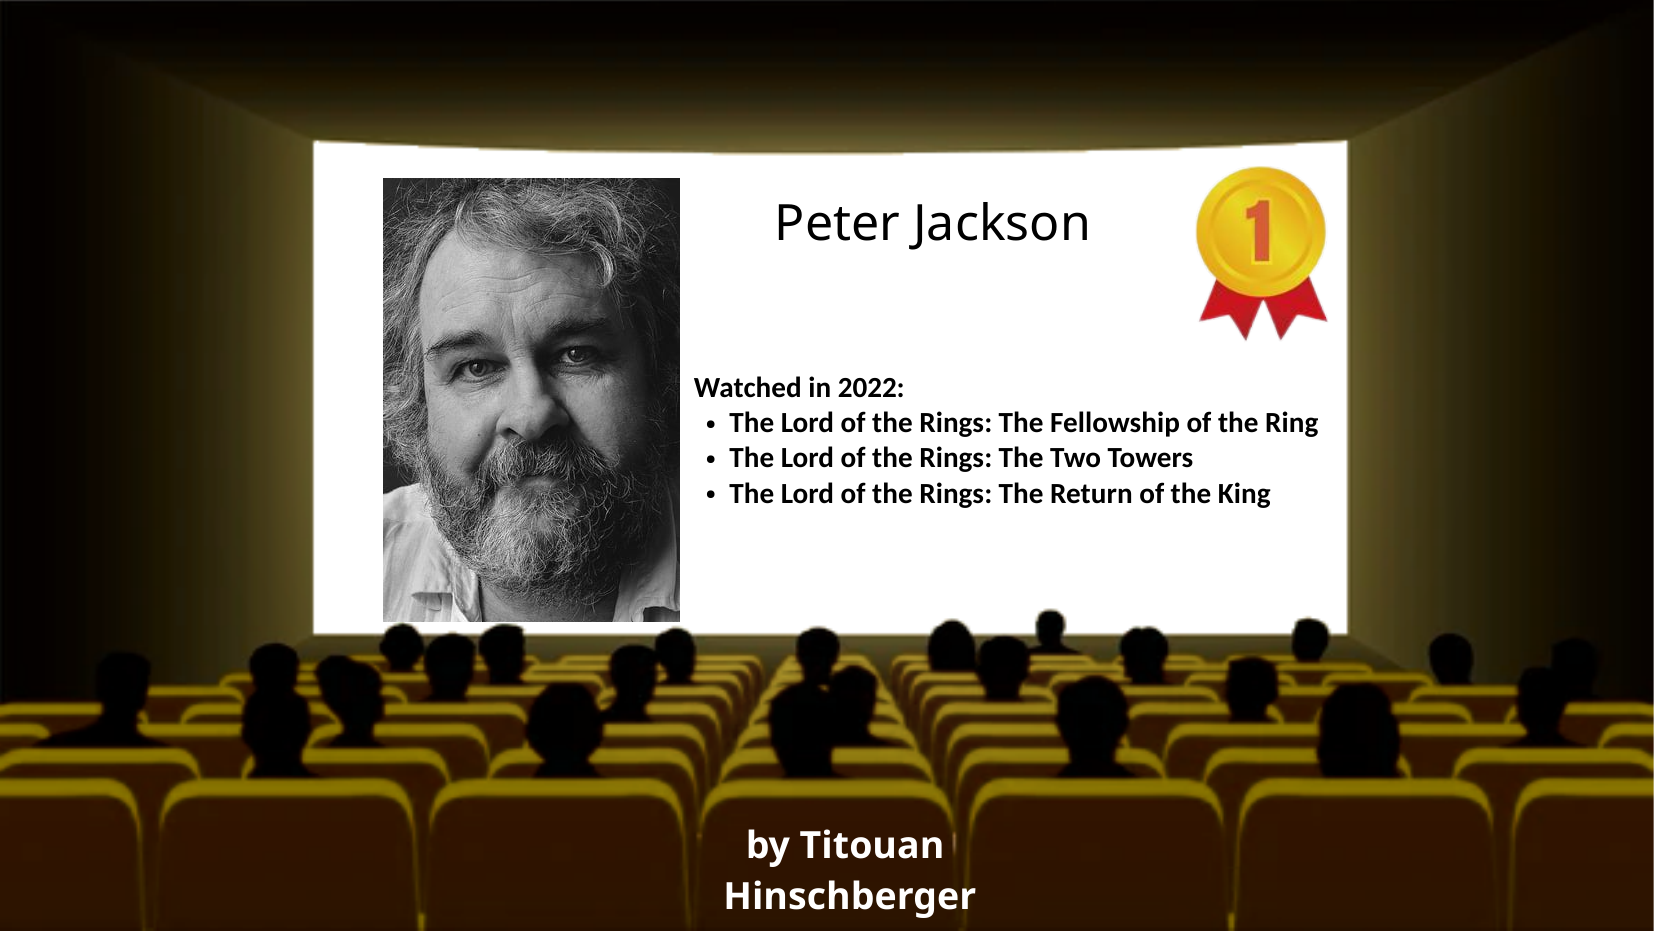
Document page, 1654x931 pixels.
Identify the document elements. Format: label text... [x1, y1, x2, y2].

text_box Watched in 2022: The Lord of the Rings: The Fellowship of the Ring The Lord of the Rings: The Two Towers The Lord of the Rings: The Return of the King [680, 265, 1347, 621]
picture [0, 0, 1654, 931]
text_box Peter Jackson [680, 179, 1188, 265]
